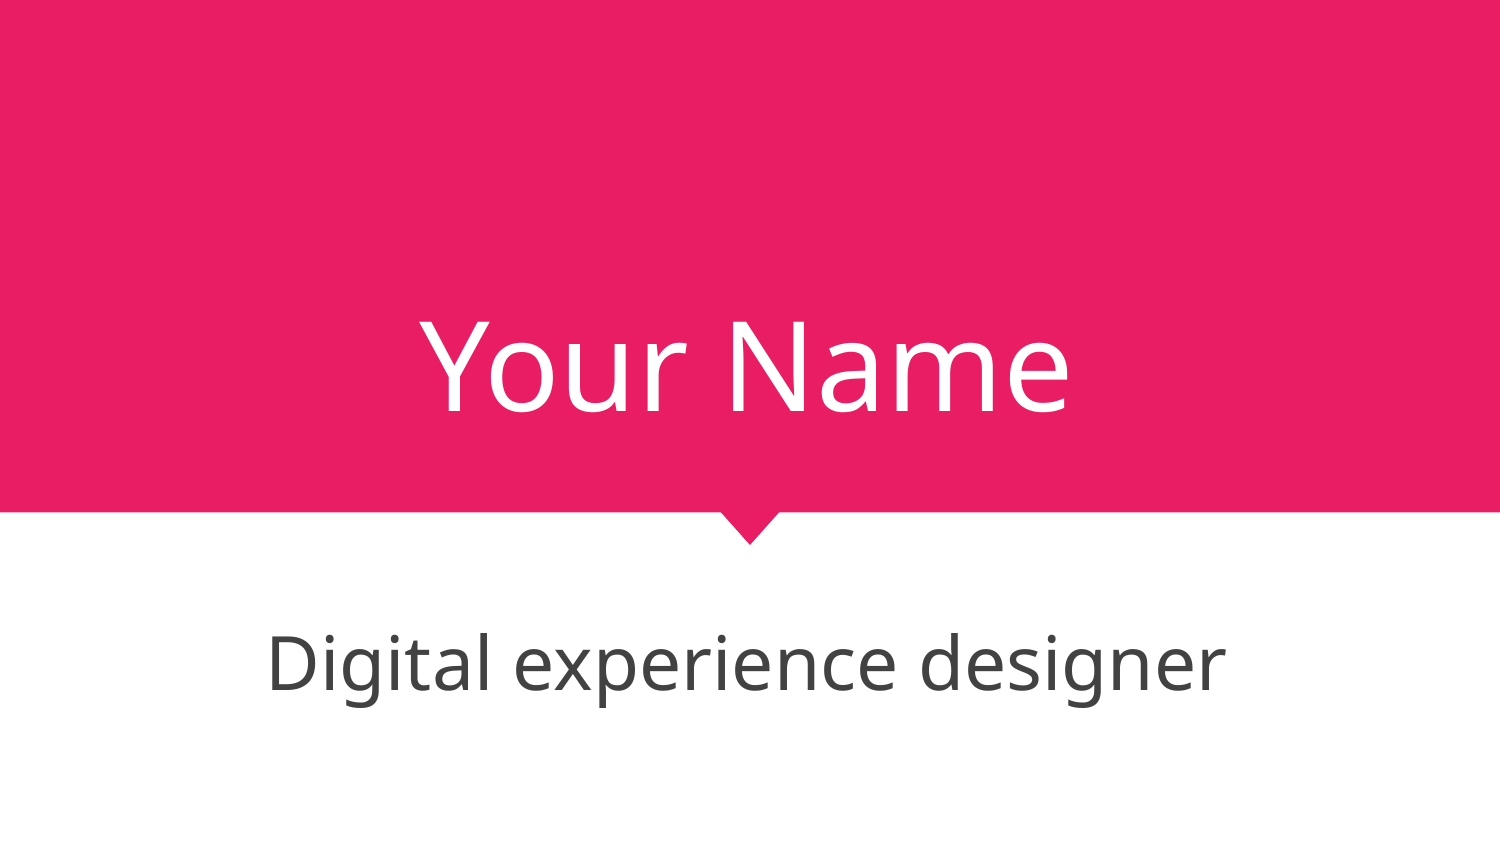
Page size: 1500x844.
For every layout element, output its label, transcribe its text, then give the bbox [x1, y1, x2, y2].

subtitle Digital experience designer [67, 557, 1427, 765]
title Your Name [67, 105, 1427, 452]
